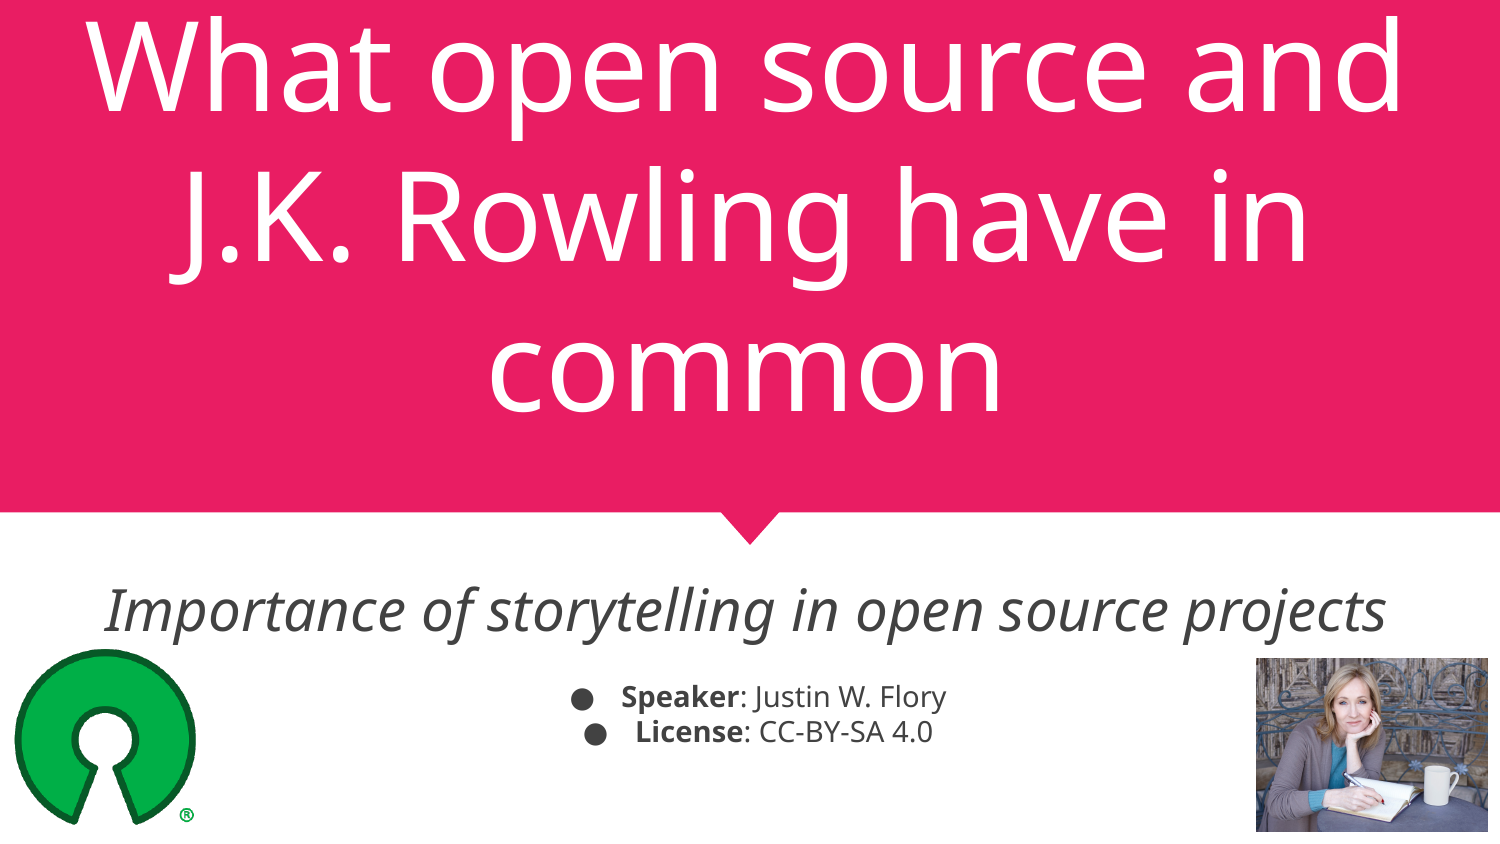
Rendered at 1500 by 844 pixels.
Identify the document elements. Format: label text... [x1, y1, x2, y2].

picture [12, 645, 199, 832]
title What open source and J.K. Rowling have in common [67, 105, 1427, 452]
picture [1256, 658, 1488, 832]
subtitle Importance of storytelling in open source projects Speaker: Justin W. Flory License: CC-BY-SA 4.0 [67, 557, 1427, 765]
